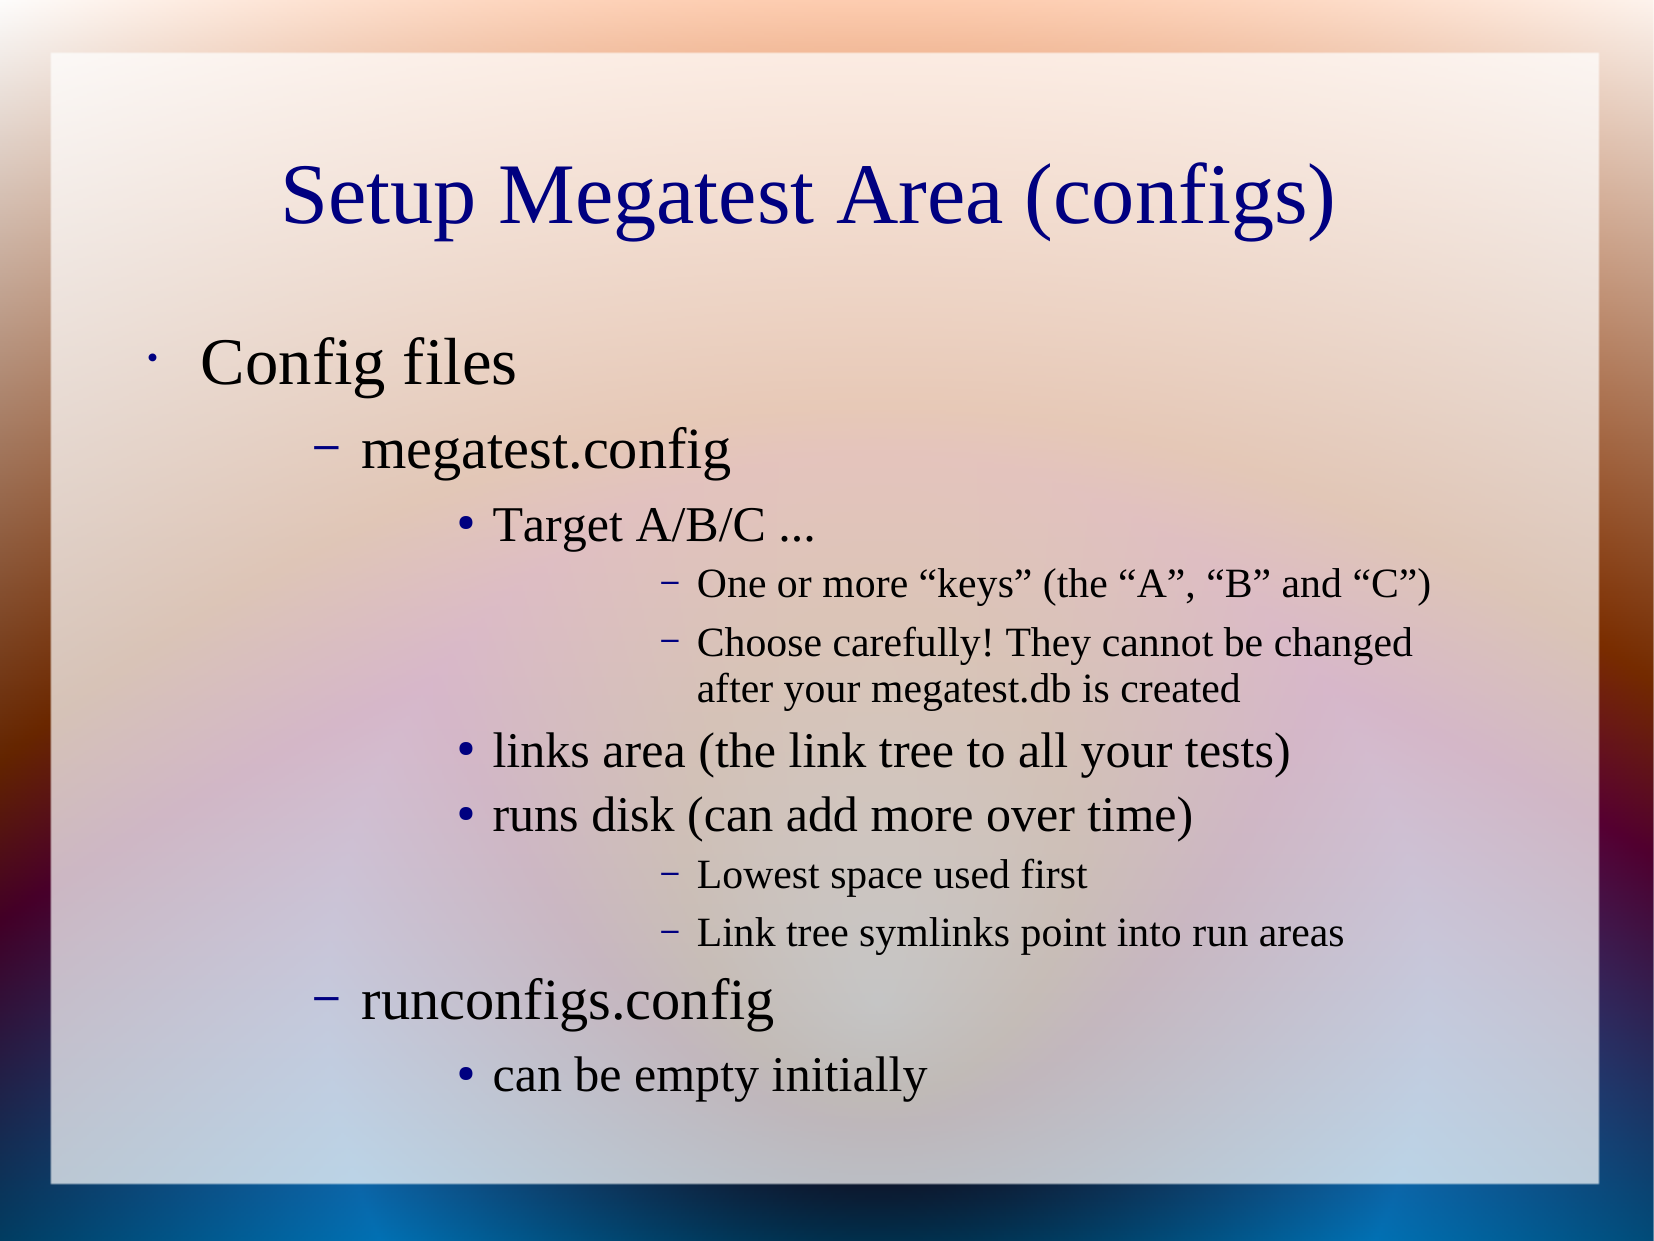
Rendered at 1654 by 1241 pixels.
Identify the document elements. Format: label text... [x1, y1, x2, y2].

list Config files megatest.config Target A/B/C ... One or more “keys” (the “A”, “B” and “C”) Choose carefully! They cannot be changed after your megatest.db is created links area (the link tree to all your tests) runs disk (can add more over time) Lowest space used first Link tree symlinks point into run areas runconfigs.config can be empty initially [129, 324, 1489, 1131]
title Setup Megatest Area (configs) [82, 90, 1536, 298]
picture [0, 0, 1654, 1241]
